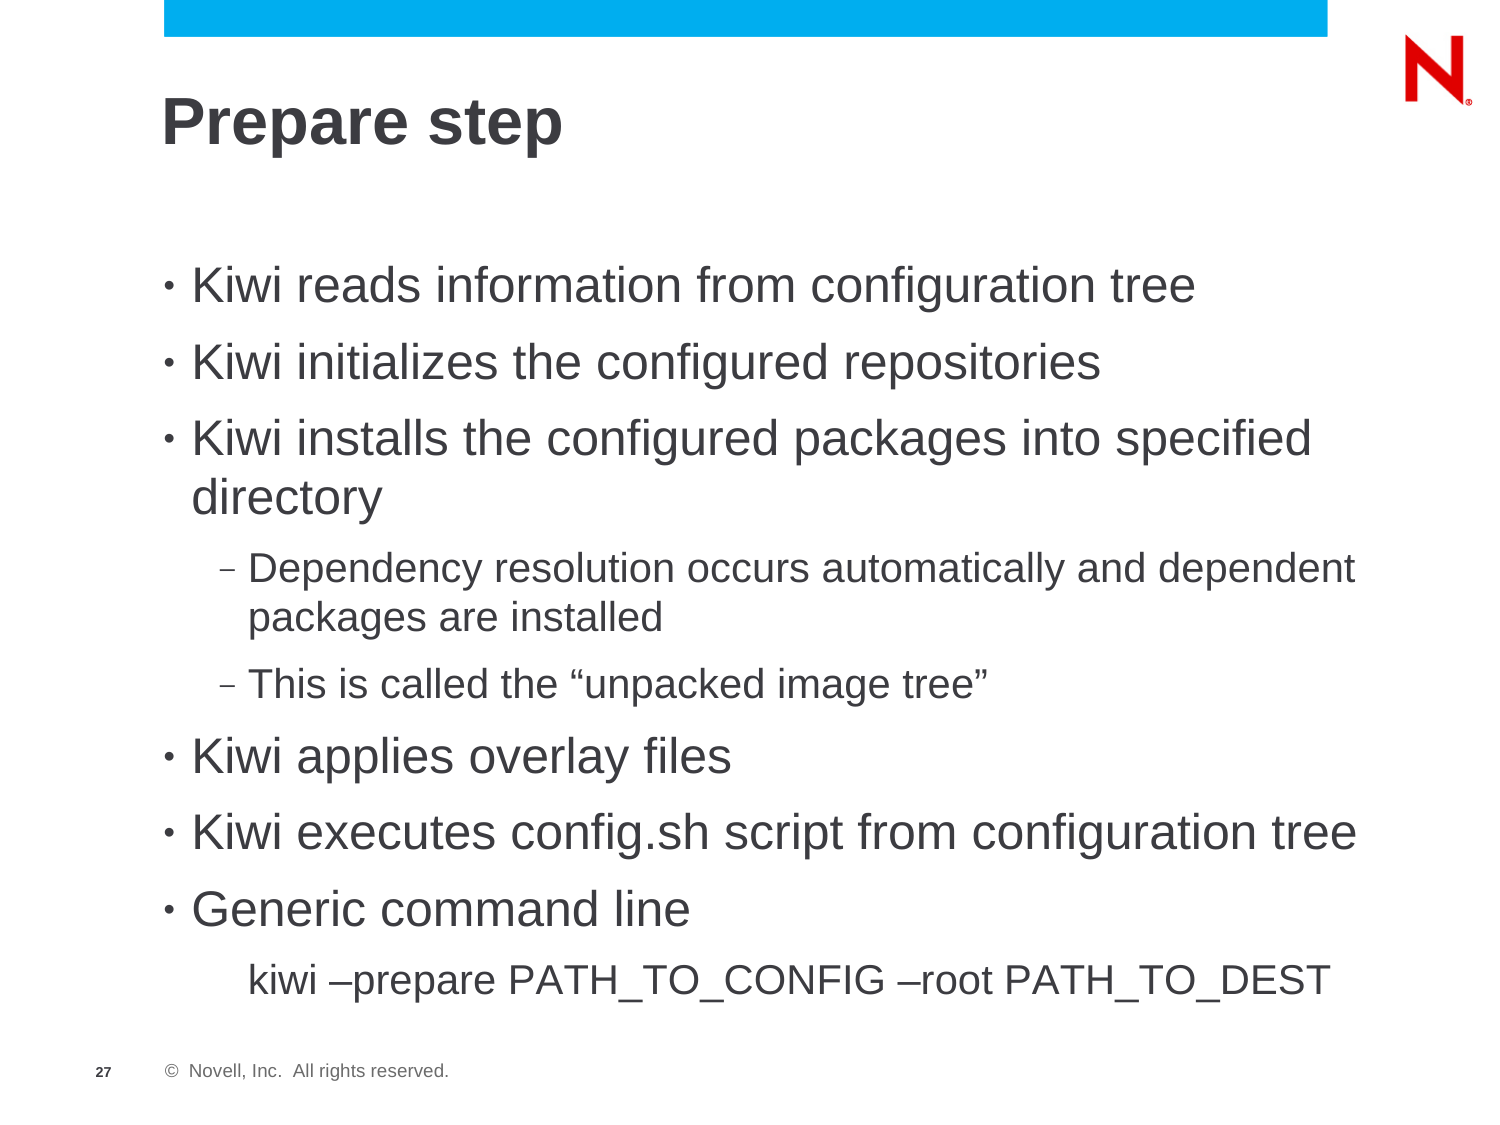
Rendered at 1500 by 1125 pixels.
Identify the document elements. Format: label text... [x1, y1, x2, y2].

title Prepare step [161, 41, 1383, 205]
picture [1403, 32, 1473, 107]
list Kiwi reads information from configuration tree Kiwi initializes the configured repositories Kiwi installs the configured packages into specified directory Dependency resolution occurs automatically and dependent packages are installed This is called the “unpacked image tree” Kiwi applies overlay files Kiwi executes config.sh script from configuration tree Generic command line kiwi –prepare PATH_TO_CONFIG –root PATH_TO_DEST [163, 254, 1404, 986]
